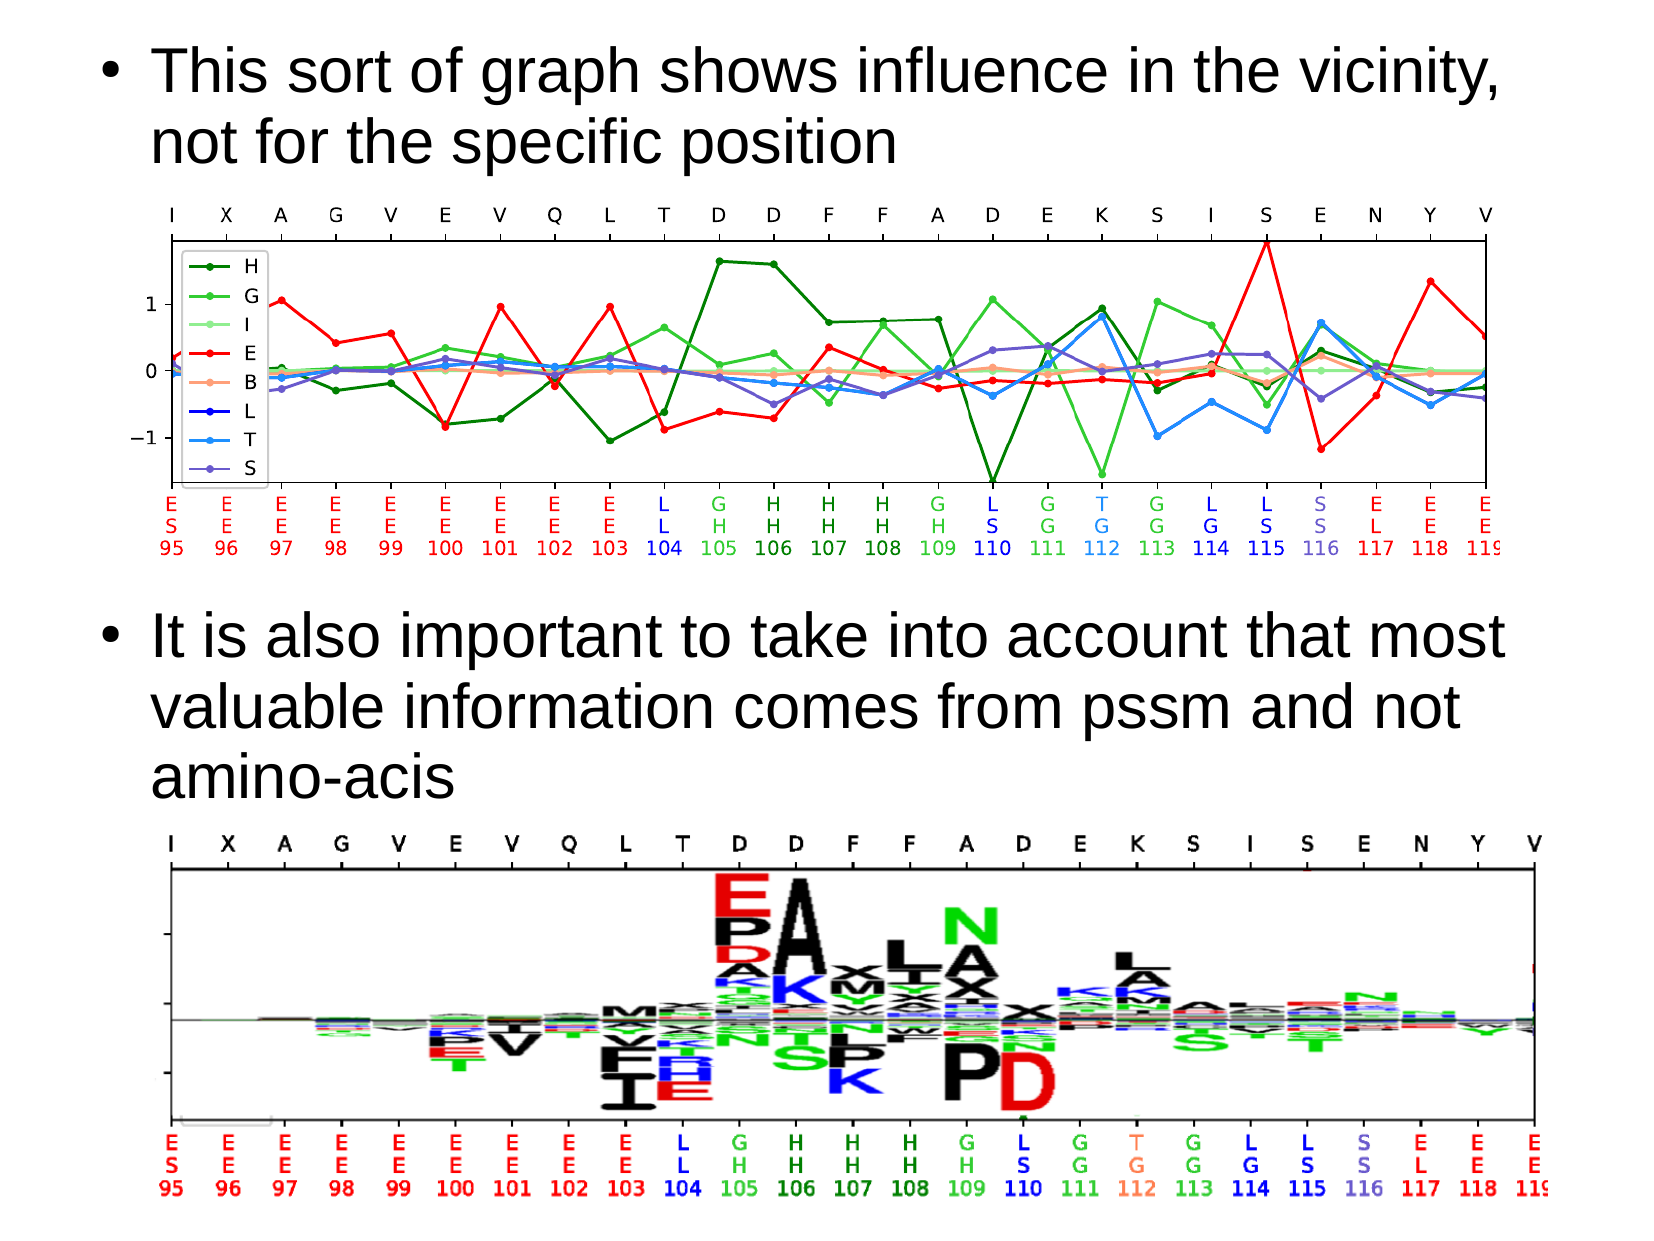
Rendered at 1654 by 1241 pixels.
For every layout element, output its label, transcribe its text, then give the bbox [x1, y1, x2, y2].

list This sort of graph shows influence in the vicinity, not for the specific position It is also important to take into account that most valuable information comes from pssm and not amino-acis [82, 35, 1571, 815]
picture [118, 198, 1501, 567]
picture [153, 826, 1548, 1206]
